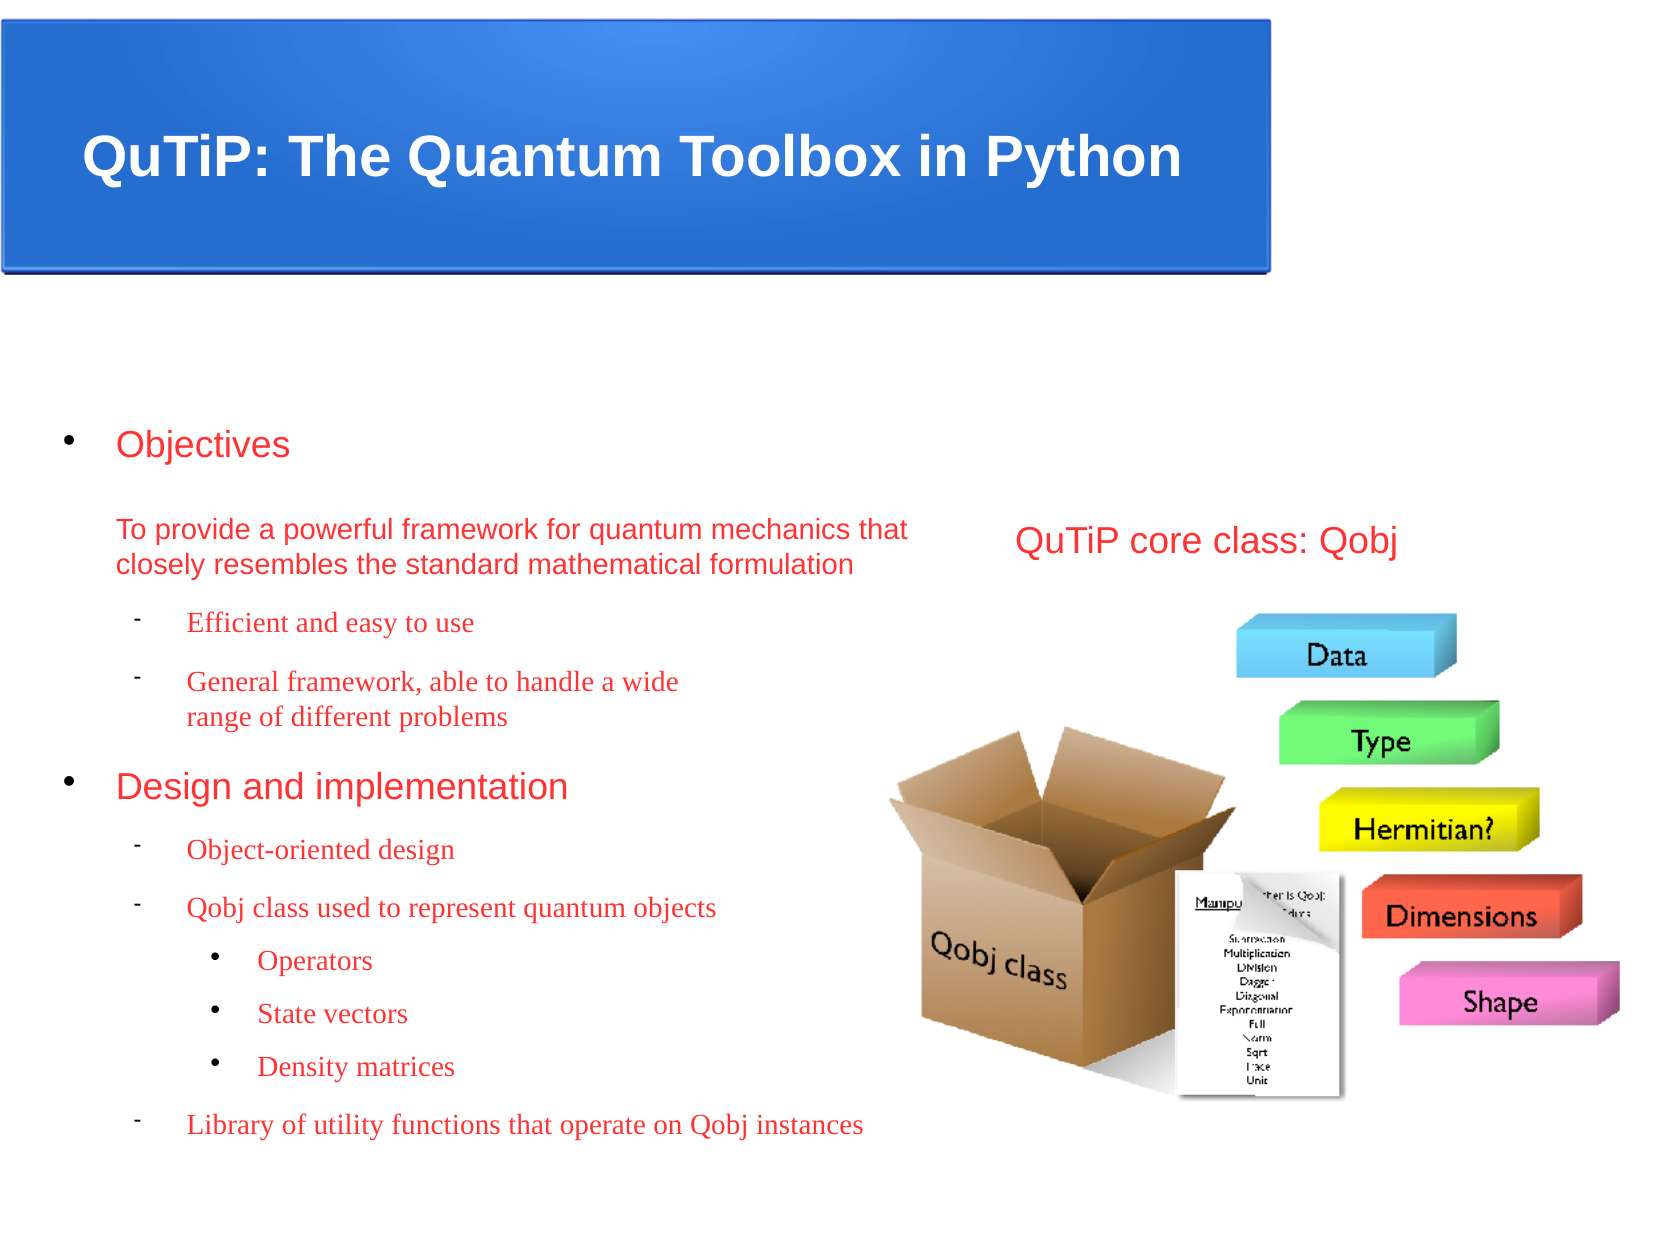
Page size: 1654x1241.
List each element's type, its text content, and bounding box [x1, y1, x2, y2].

text_box Objectives To provide a powerful framework for quantum mechanics that closely resembles the standard mathematical formulation Efficient and easy to use General framework, able to handle a wide range of different problems Design and implementation Object-oriented design Qobj class used to represent quantum objects Operators State vectors Density matrices Library of utility functions that operate on Qobj instances [44, 420, 945, 1140]
picture [884, 607, 1628, 1103]
picture [0, 17, 1275, 281]
text_box QuTiP: The Quantum Toolbox in Python [82, 49, 1571, 257]
text_box QuTiP core class: Qobj [1000, 508, 1413, 566]
